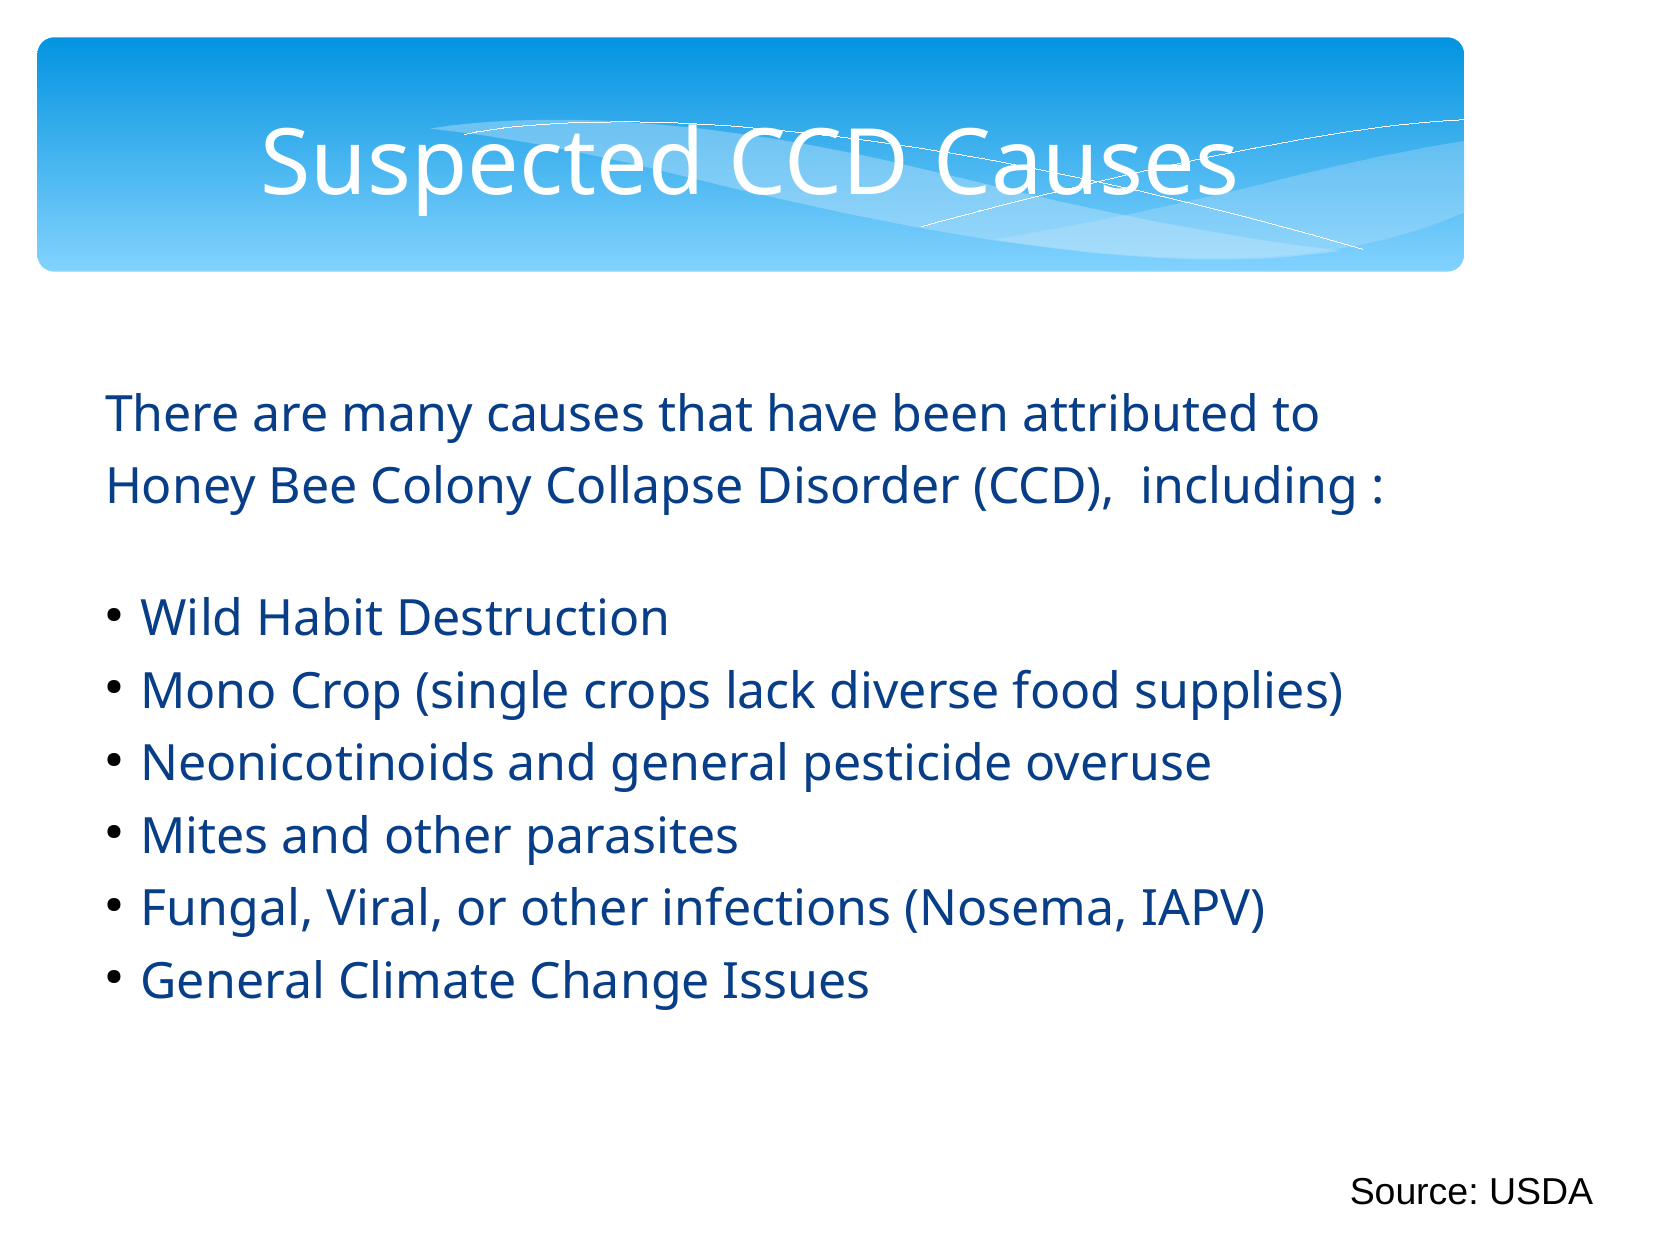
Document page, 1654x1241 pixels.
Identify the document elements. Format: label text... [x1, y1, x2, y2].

subtitle There are many causes that have been attributed to Honey Bee Colony Collapse Disorder (CCD), including : Wild Habit Destruction Mono Crop (single crops lack diverse food supplies) Neonicotinoids and general pesticide overuse Mites and other parasites Fungal, Viral, or other infections (Nosema, IAPV) General Climate Change Issues [105, 291, 1501, 1098]
text_box Source: USDA [1334, 1162, 1635, 1241]
title Suspected CCD Causes [74, 55, 1425, 261]
